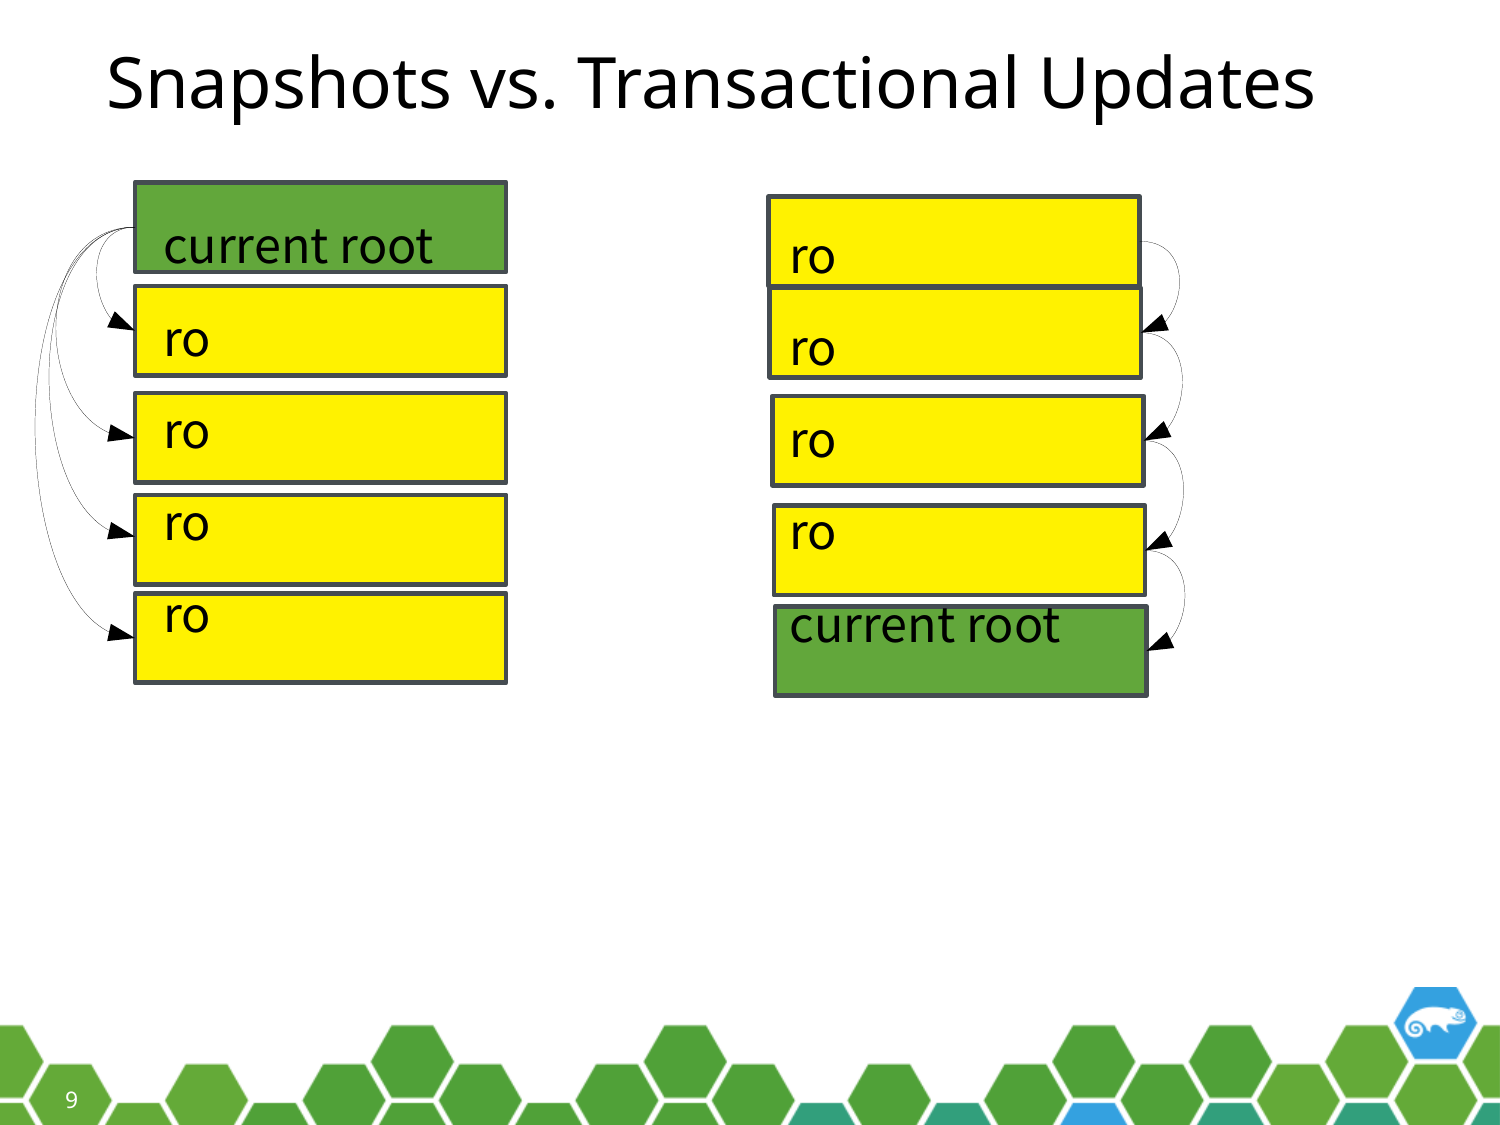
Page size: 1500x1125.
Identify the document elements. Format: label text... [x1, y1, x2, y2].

text_box [768, 196, 1140, 219]
title Snapshots vs. Transactional Updates [106, 0, 1343, 162]
text_box [135, 182, 507, 210]
list current root ro ro ro ro [135, 210, 739, 863]
list ro ro ro ro current root [761, 219, 1365, 873]
picture [0, 987, 1500, 1125]
